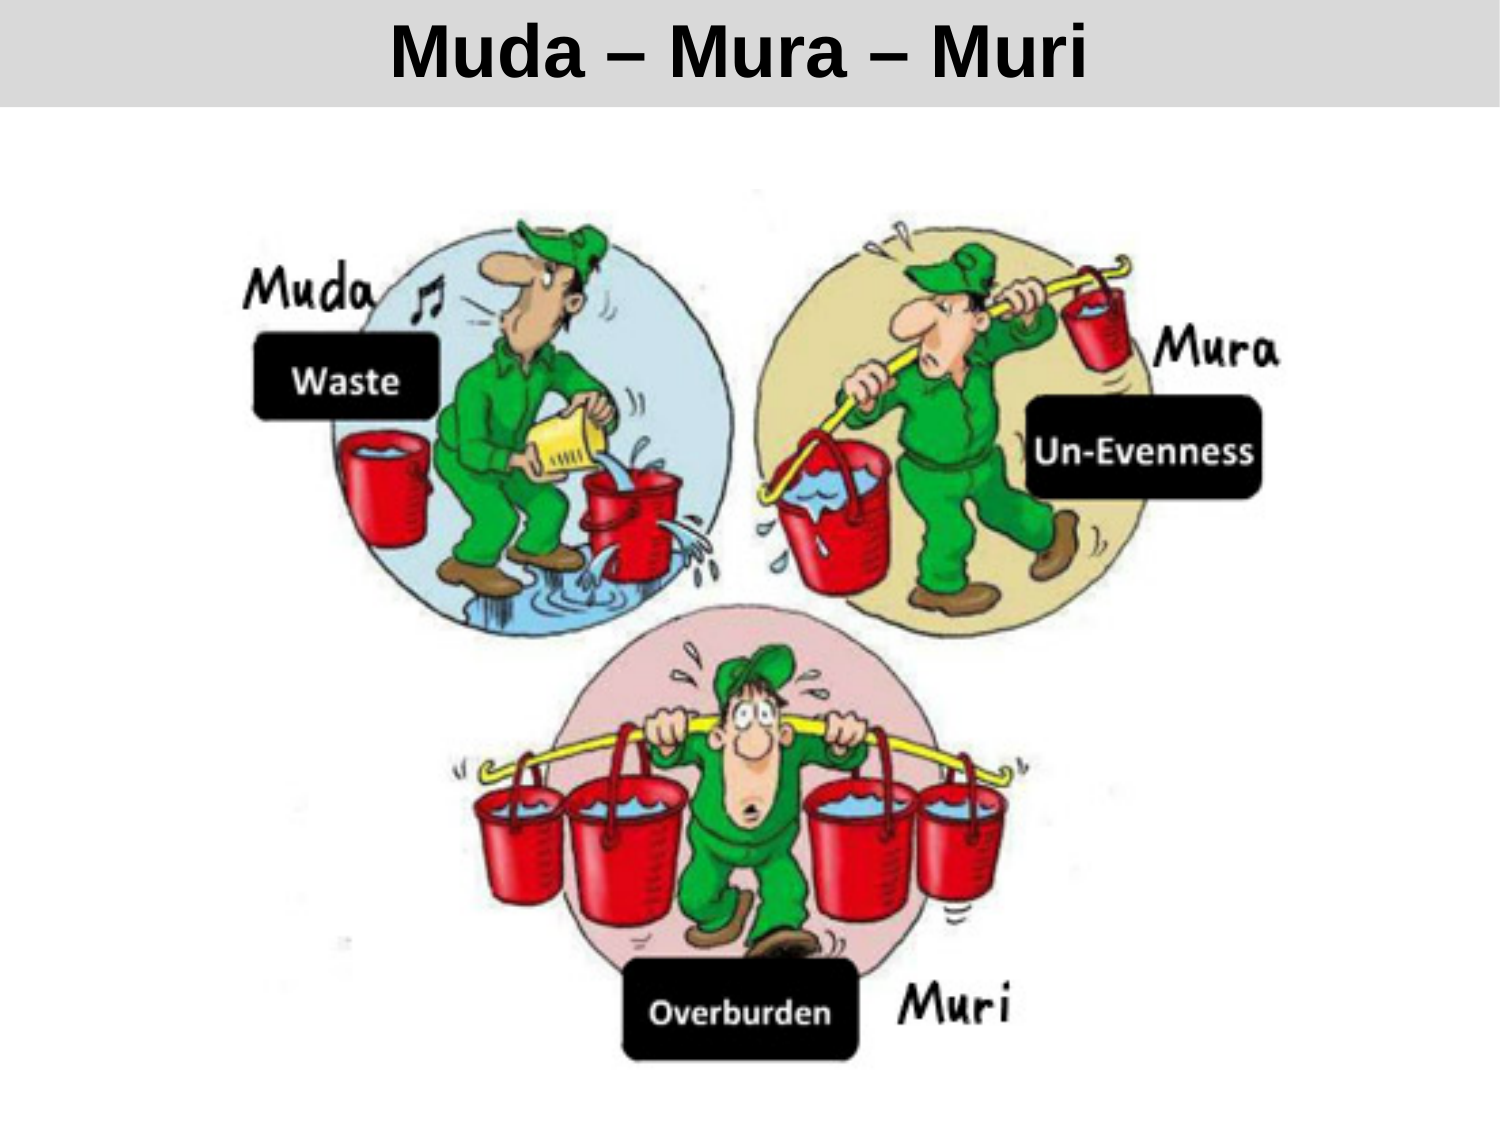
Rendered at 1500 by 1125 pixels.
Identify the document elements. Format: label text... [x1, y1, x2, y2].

picture [222, 189, 1309, 1072]
text_box Muda – Mura – Muri [0, 0, 1500, 108]
